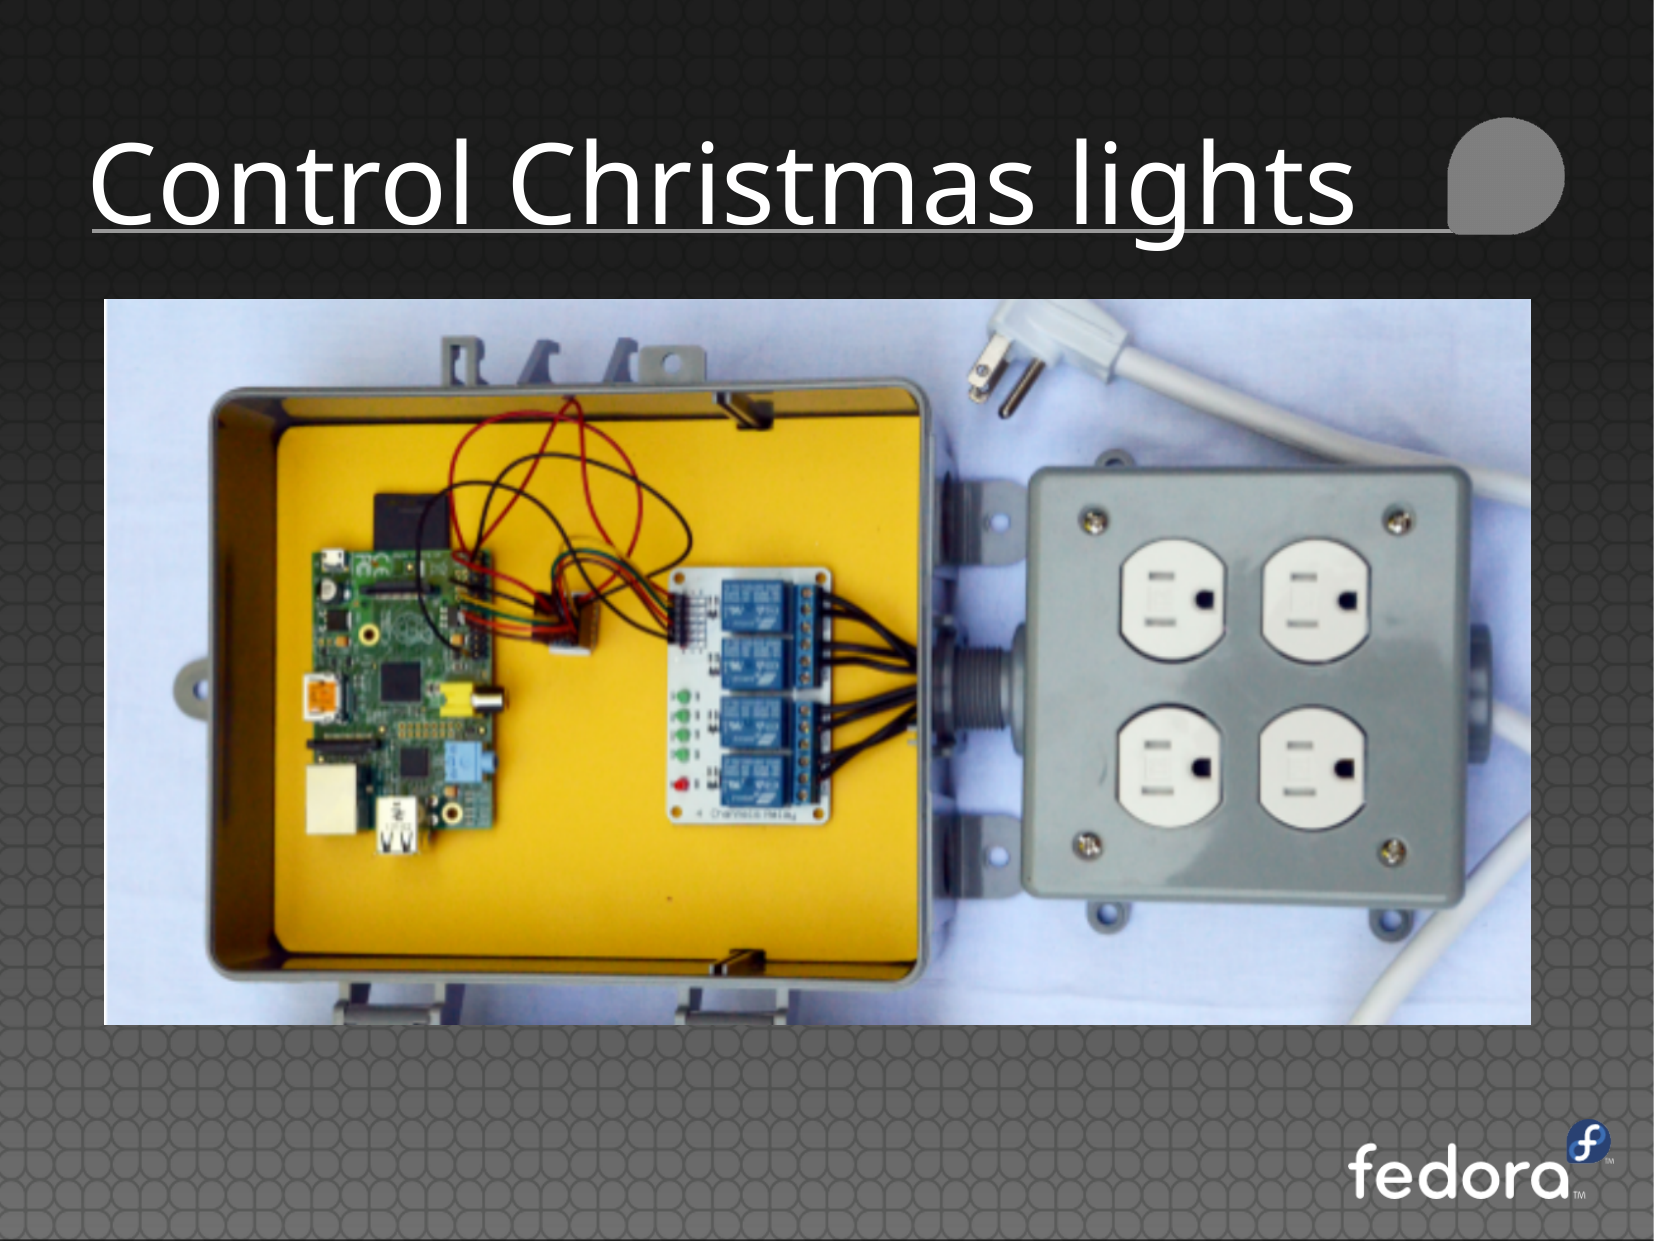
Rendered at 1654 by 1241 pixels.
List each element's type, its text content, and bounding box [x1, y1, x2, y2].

picture [0, 0, 1654, 1241]
title Control Christmas lights [86, 112, 1576, 249]
